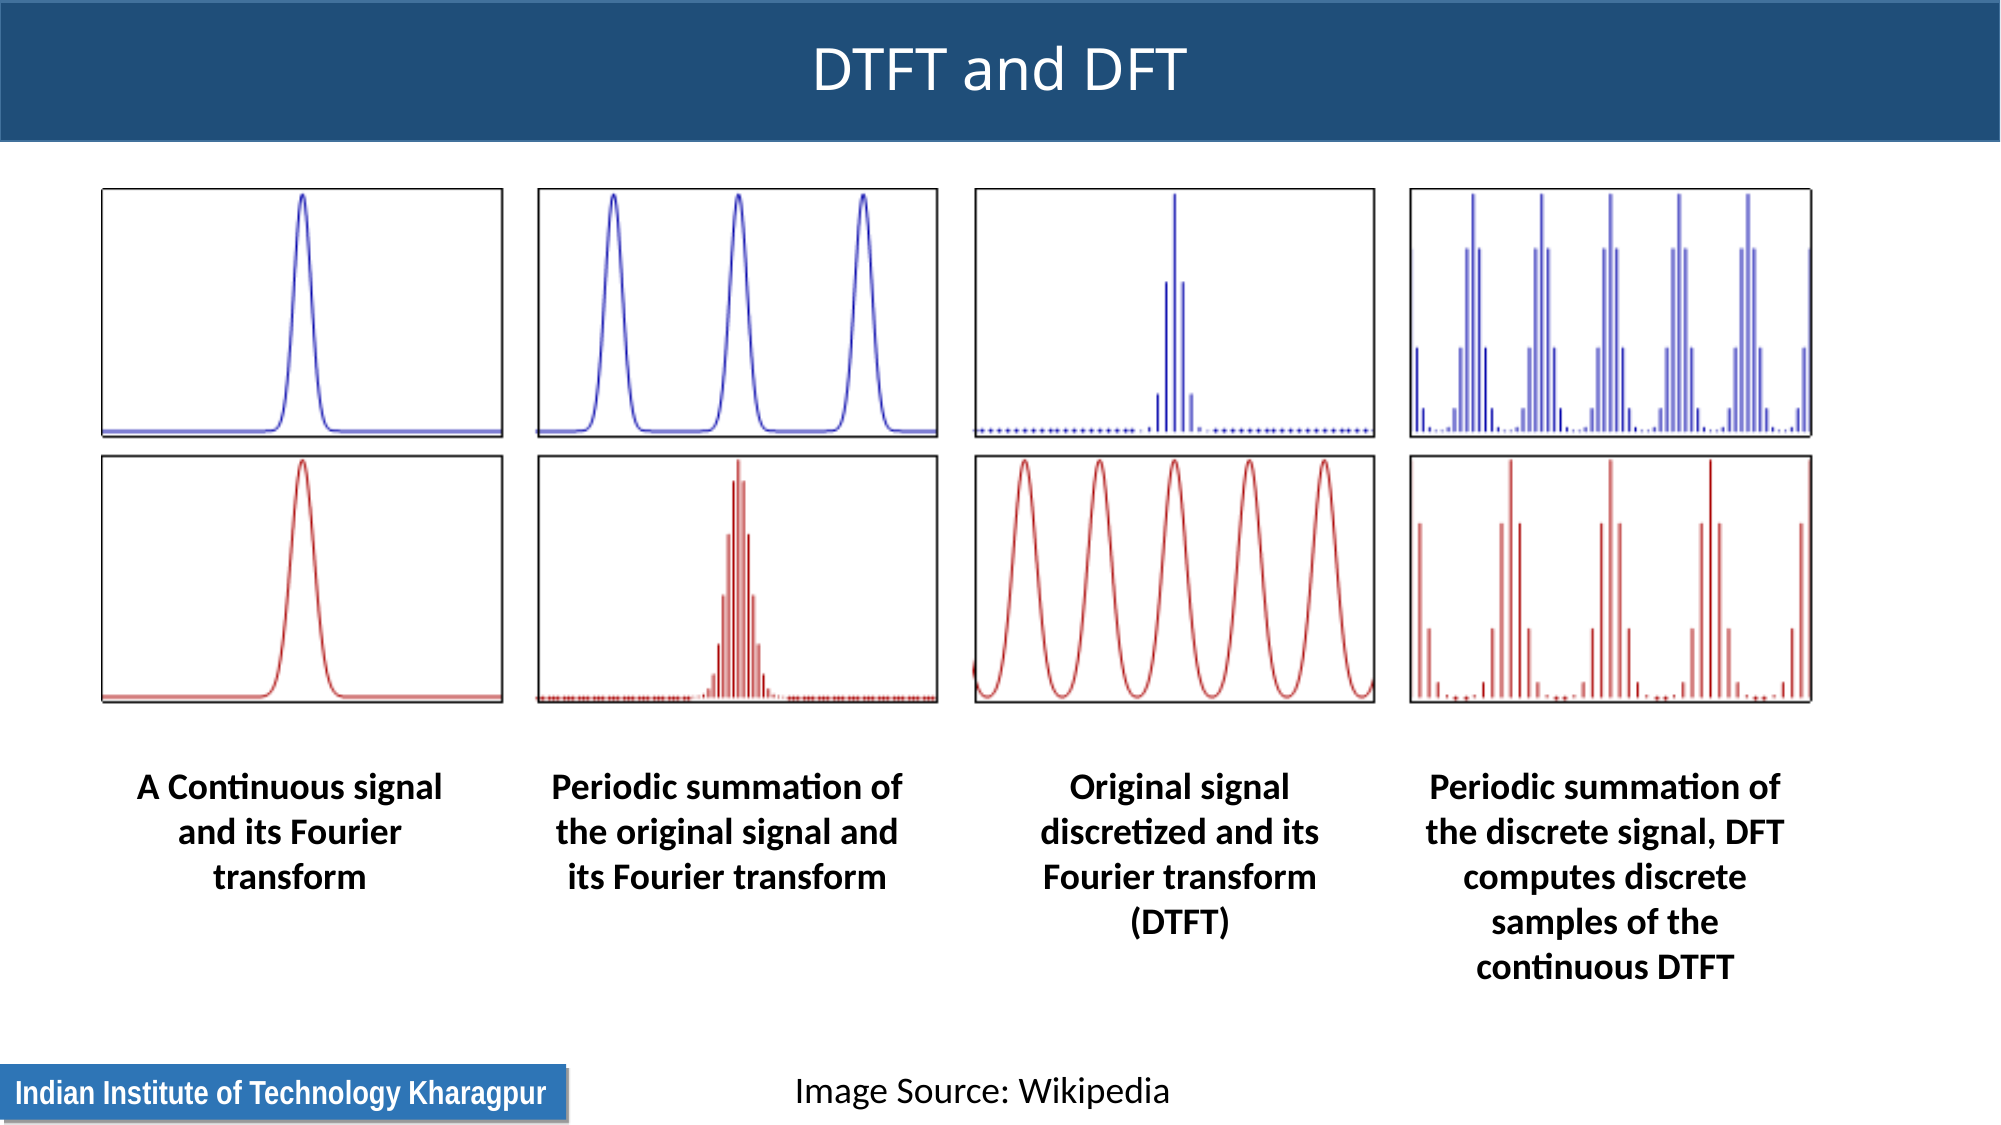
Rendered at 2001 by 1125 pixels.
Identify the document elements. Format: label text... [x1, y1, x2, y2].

text_box Periodic summation of the discrete signal, DFT computes discrete samples of the continuous DTFT [1404, 754, 1806, 997]
text_box A Continuous signal and its Fourier transform [89, 754, 491, 906]
title DTFT and DFT [0, 1, 2000, 141]
picture [101, 188, 1815, 706]
text_box Image Source: Wikipedia [779, 1058, 1230, 1119]
text_box Original signal discretized and its Fourier transform (DTFT) [979, 754, 1381, 952]
text_box Periodic summation of the original signal and its Fourier transform [526, 754, 928, 906]
